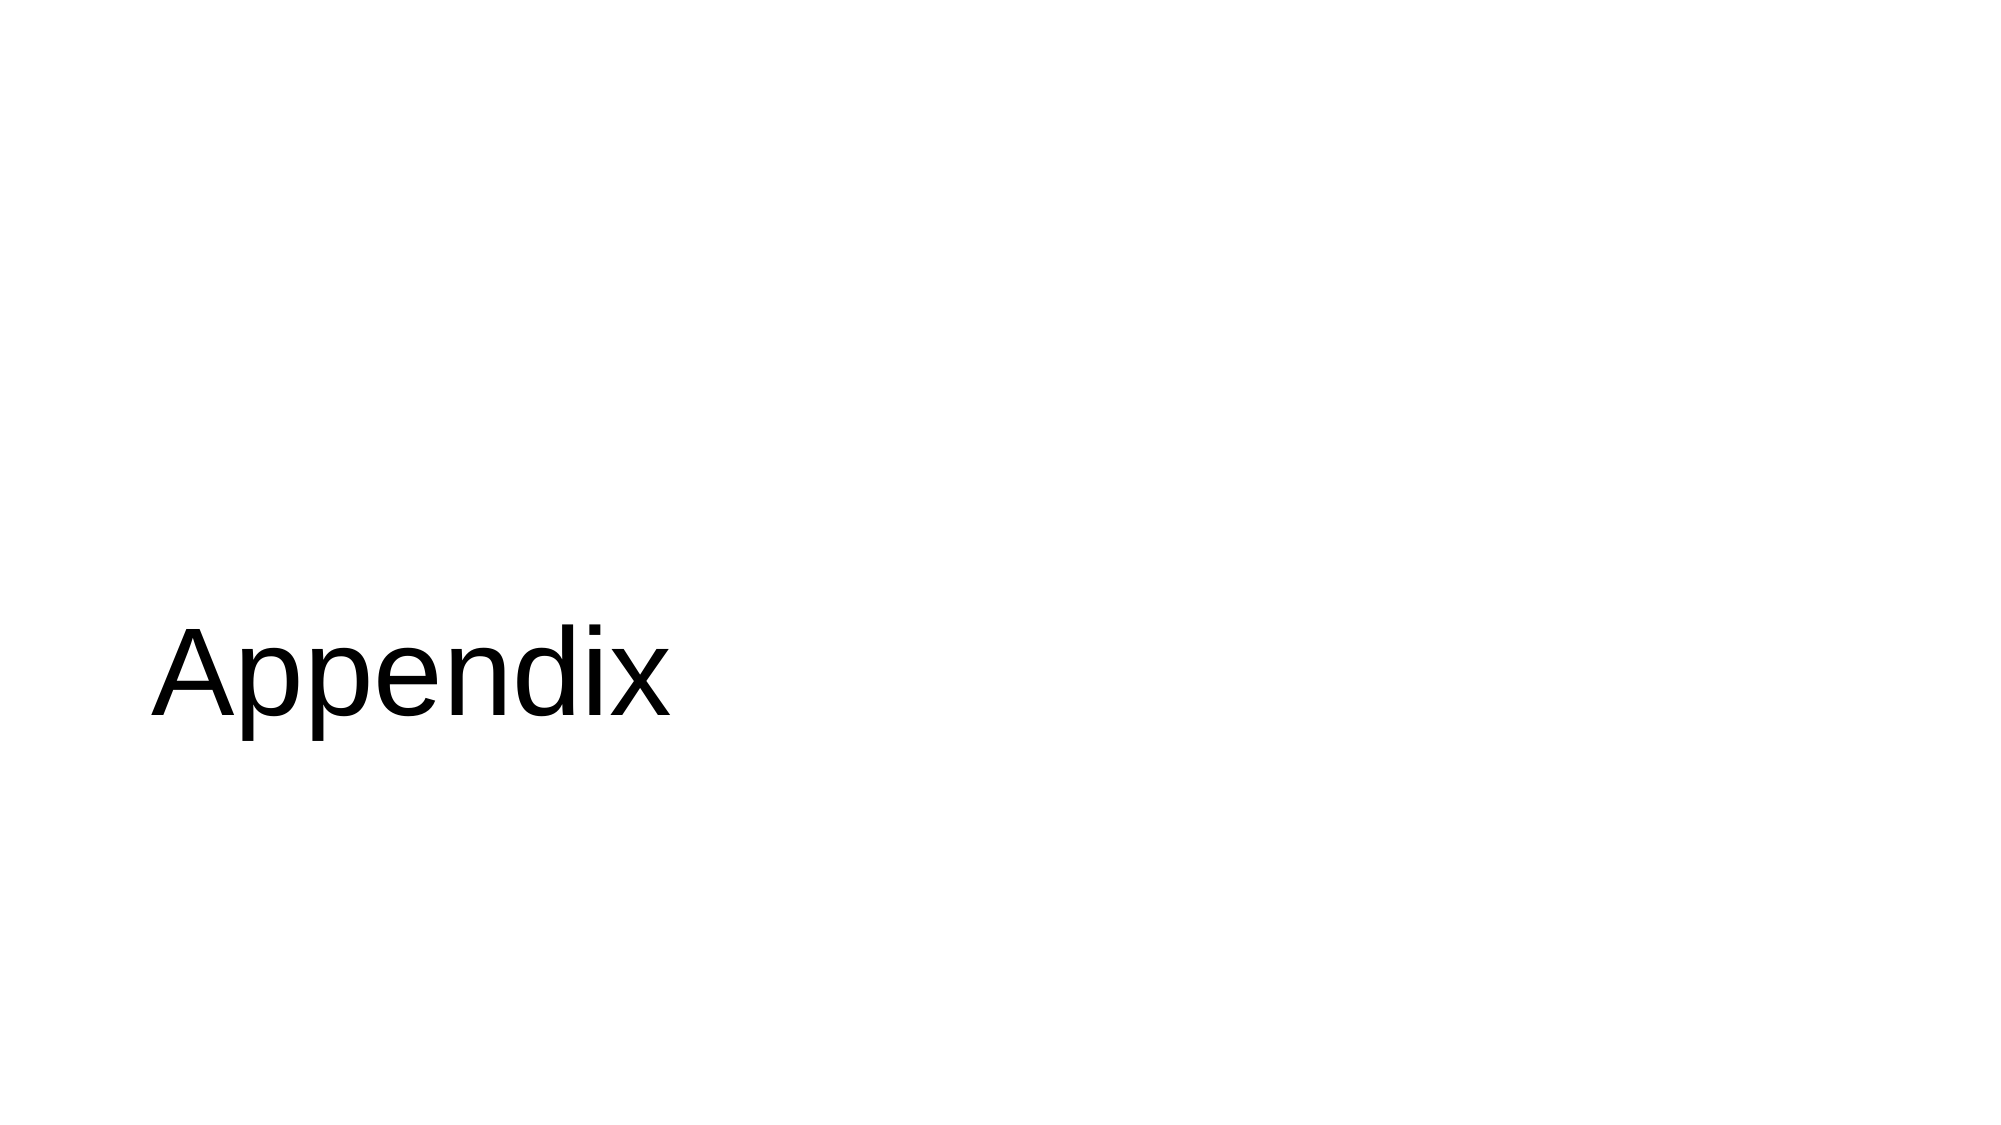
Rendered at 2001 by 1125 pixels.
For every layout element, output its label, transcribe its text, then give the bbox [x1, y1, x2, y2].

title Appendix [136, 280, 1862, 749]
